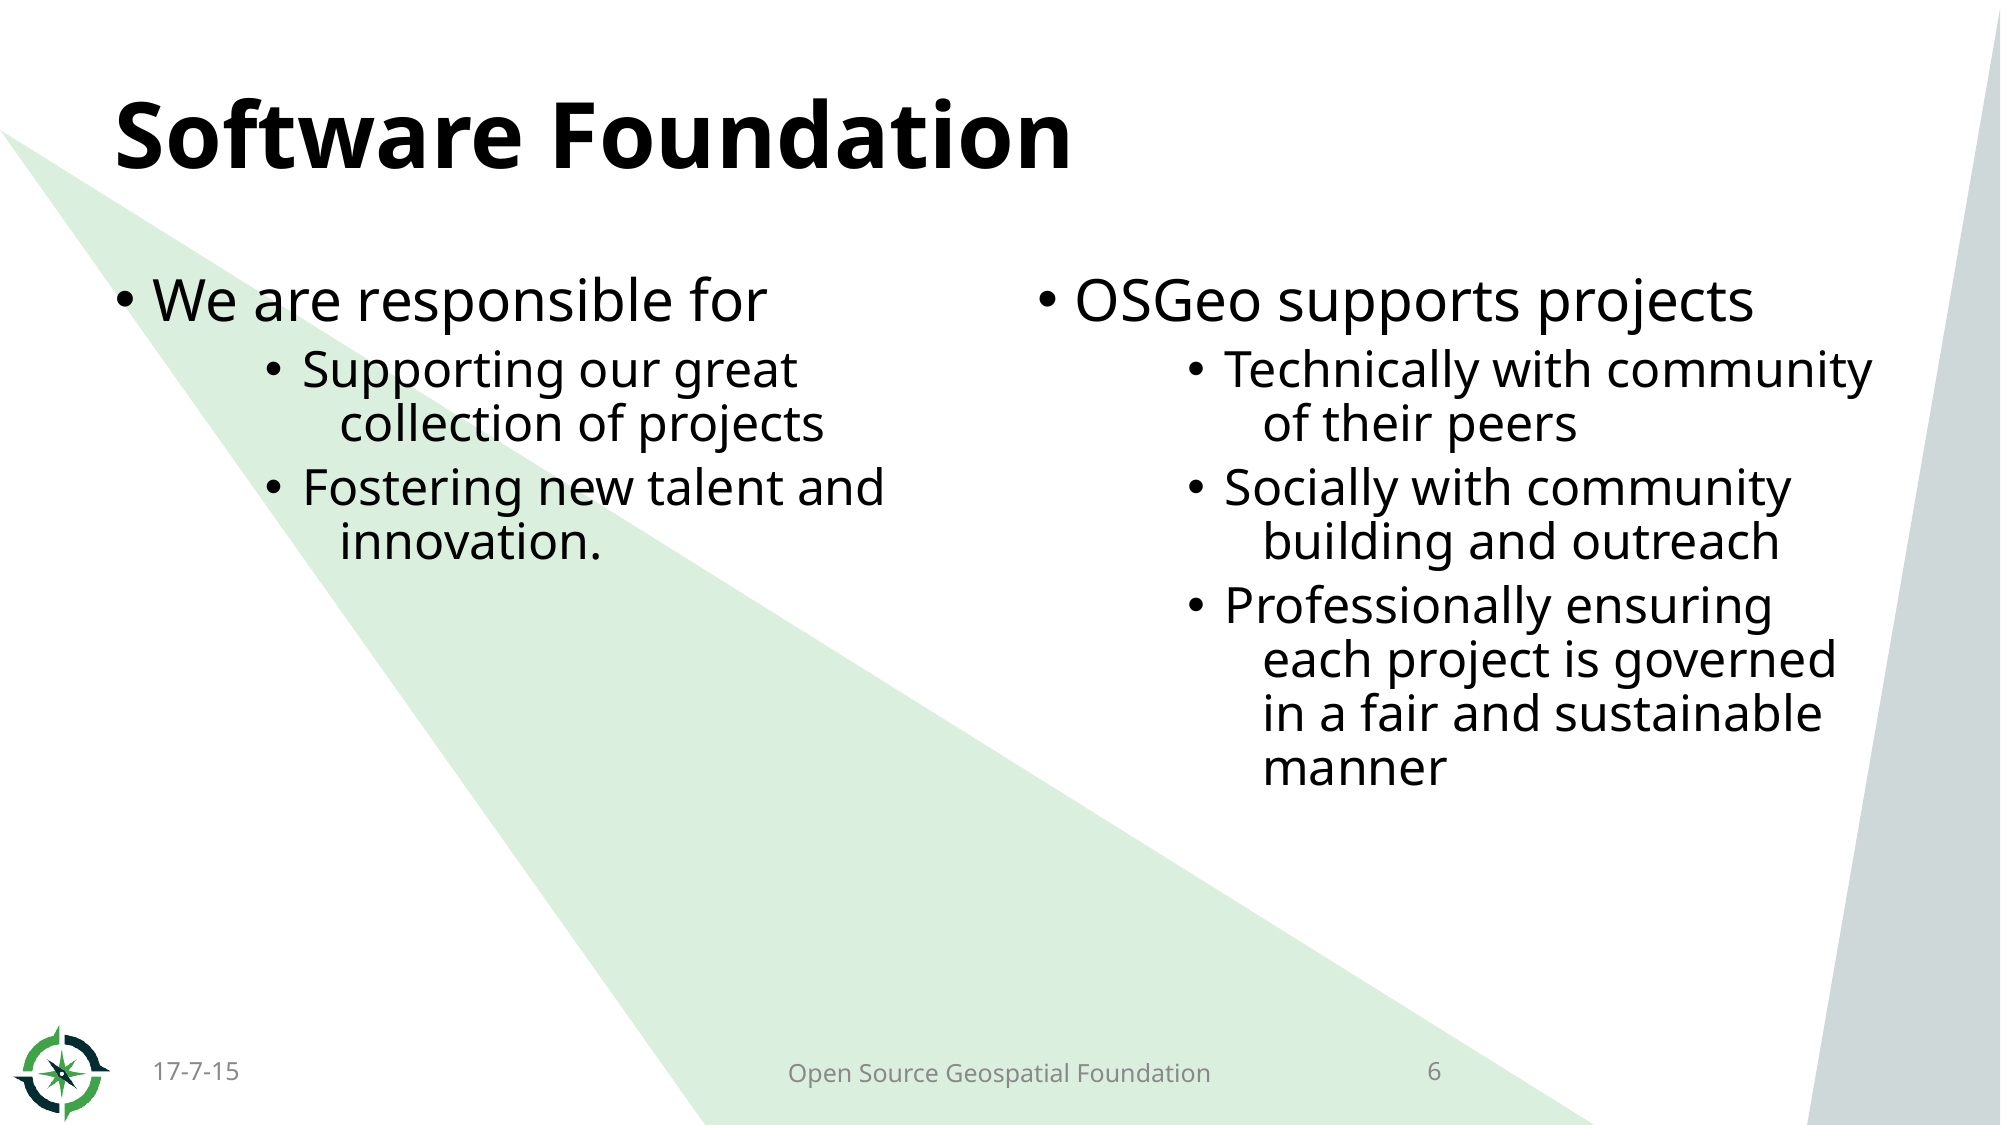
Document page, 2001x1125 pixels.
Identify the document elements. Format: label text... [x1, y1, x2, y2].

title Software Foundation [99, 44, 1900, 233]
list We are responsible for Supporting our great collection of projects Fostering new talent and innovation. [99, 263, 979, 916]
footer Open Source Geospatial Foundation [662, 1042, 1338, 1103]
picture [12, 1024, 111, 1123]
slide_number <number> [1412, 1042, 1863, 1103]
slide_number 17-7-15 [137, 1042, 588, 1103]
list OSGeo supports projects Technically with community of their peers Socially with community building and outreach Professionally ensuring each project is governed in a fair and sustainable manner [1022, 263, 1901, 916]
